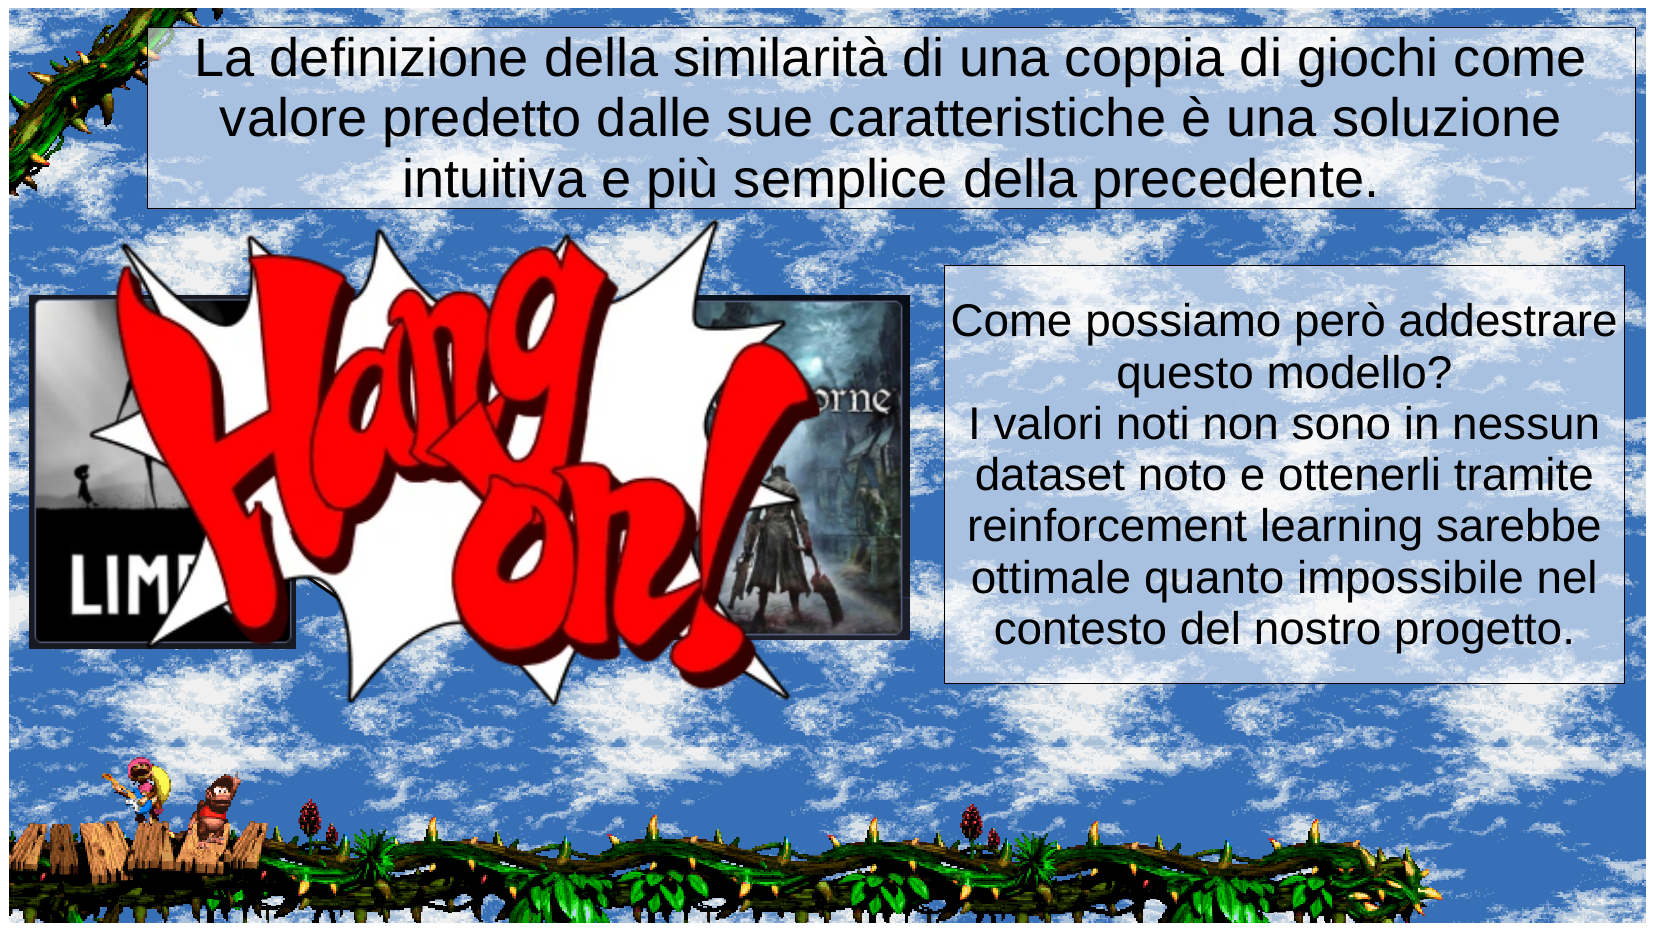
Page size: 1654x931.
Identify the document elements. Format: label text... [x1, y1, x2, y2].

text_box Come possiamo però addestrare questo modello? I valori noti non sono in nessun dataset noto e ottenerli tramite reinforcement learning sarebbe ottimale quanto impossibile nel contesto del nostro progetto. [944, 265, 1625, 684]
subtitle La definizione della similarità di una coppia di giochi come valore predetto dalle sue caratteristiche è una soluzione intuitiva e più semplice della precedente. [147, 27, 1636, 209]
picture [0, 0, 1654, 931]
